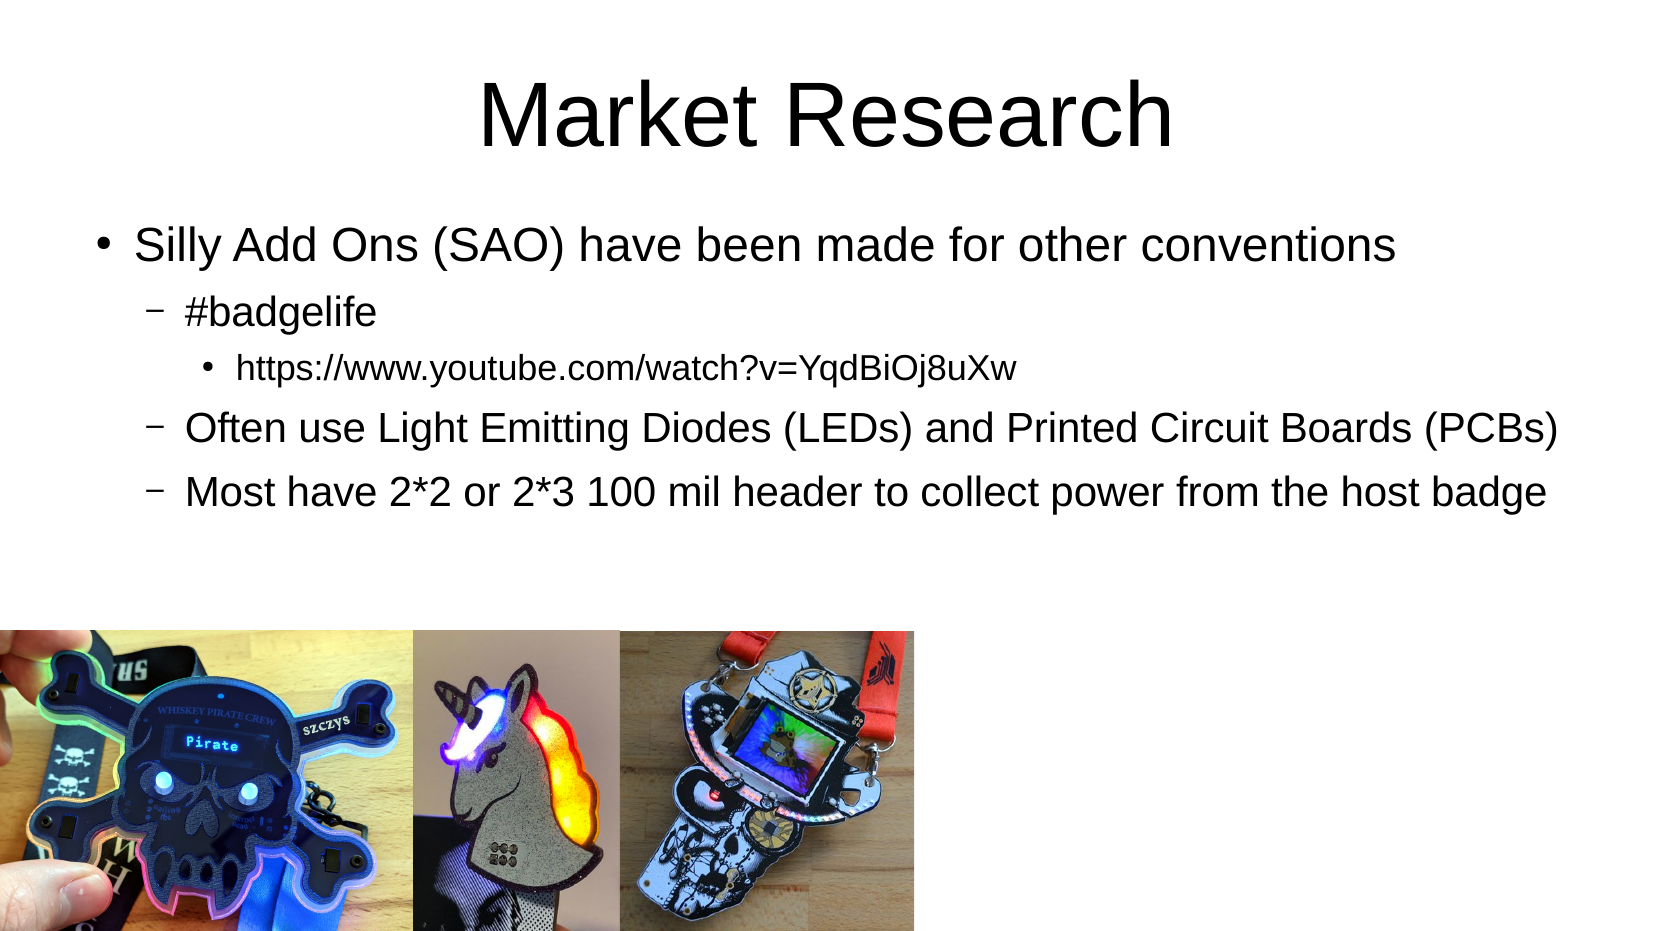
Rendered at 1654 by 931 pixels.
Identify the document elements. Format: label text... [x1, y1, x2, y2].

picture [0, 630, 915, 931]
list Silly Add Ons (SAO) have been made for other conventions #badgelife https://www.youtube.com/watch?v=YqdBiOj8uXw Often use Light Emitting Diodes (LEDs) and Printed Circuit Boards (PCBs) Most have 2*2 or 2*3 100 mil header to collect power from the host badge [82, 217, 1571, 593]
title Market Research [82, 37, 1571, 193]
